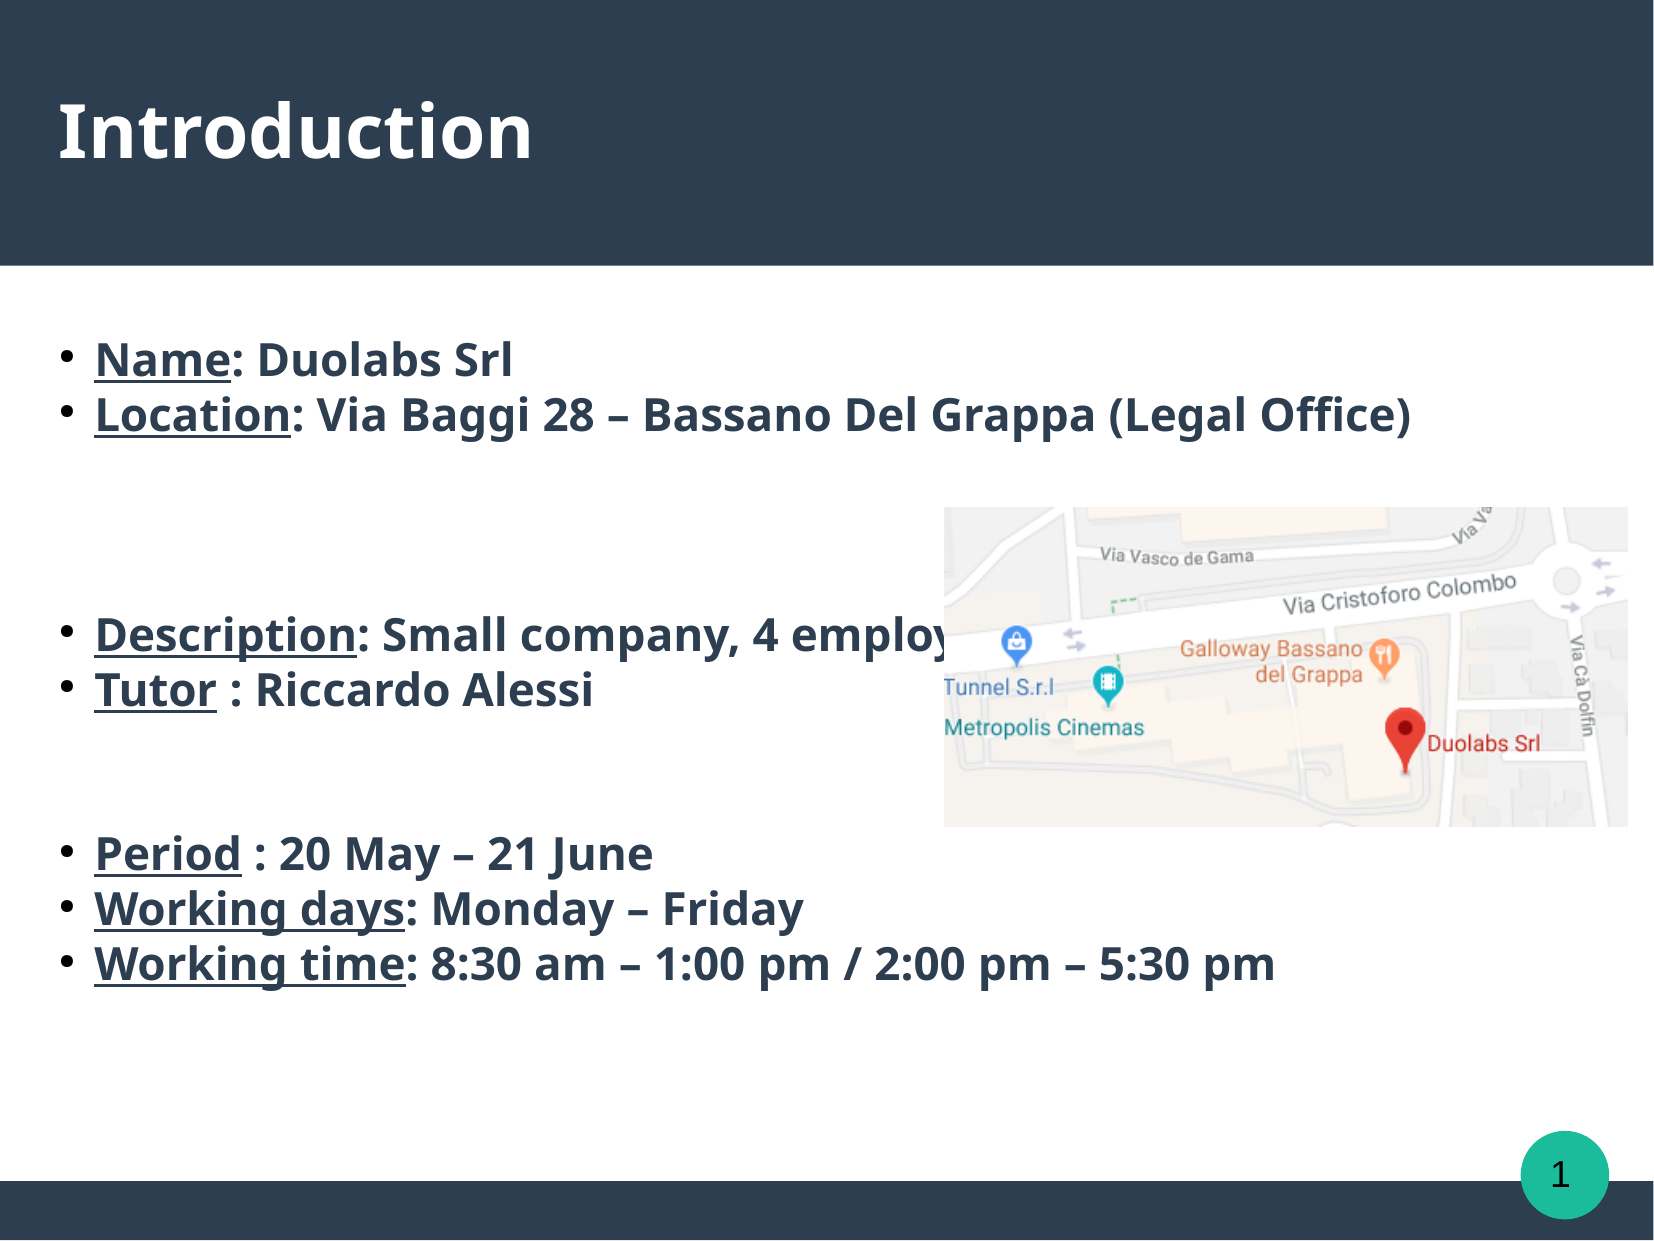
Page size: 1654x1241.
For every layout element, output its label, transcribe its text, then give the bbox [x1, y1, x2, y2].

text_box 1 [1535, 1145, 1654, 1203]
picture [944, 507, 1628, 827]
text_box Name: Duolabs Srl Location: Via Baggi 28 – Bassano Del Grappa (Legal Office) Description: Small company, 4 employees Tutor : Riccardo Alessi Period : 20 May – 21 June Working days: Monday – Friday Working time: 8:30 am – 1:00 pm / 2:00 pm – 5:30 pm [58, 330, 1595, 1158]
text_box Introduction [58, 49, 1595, 207]
